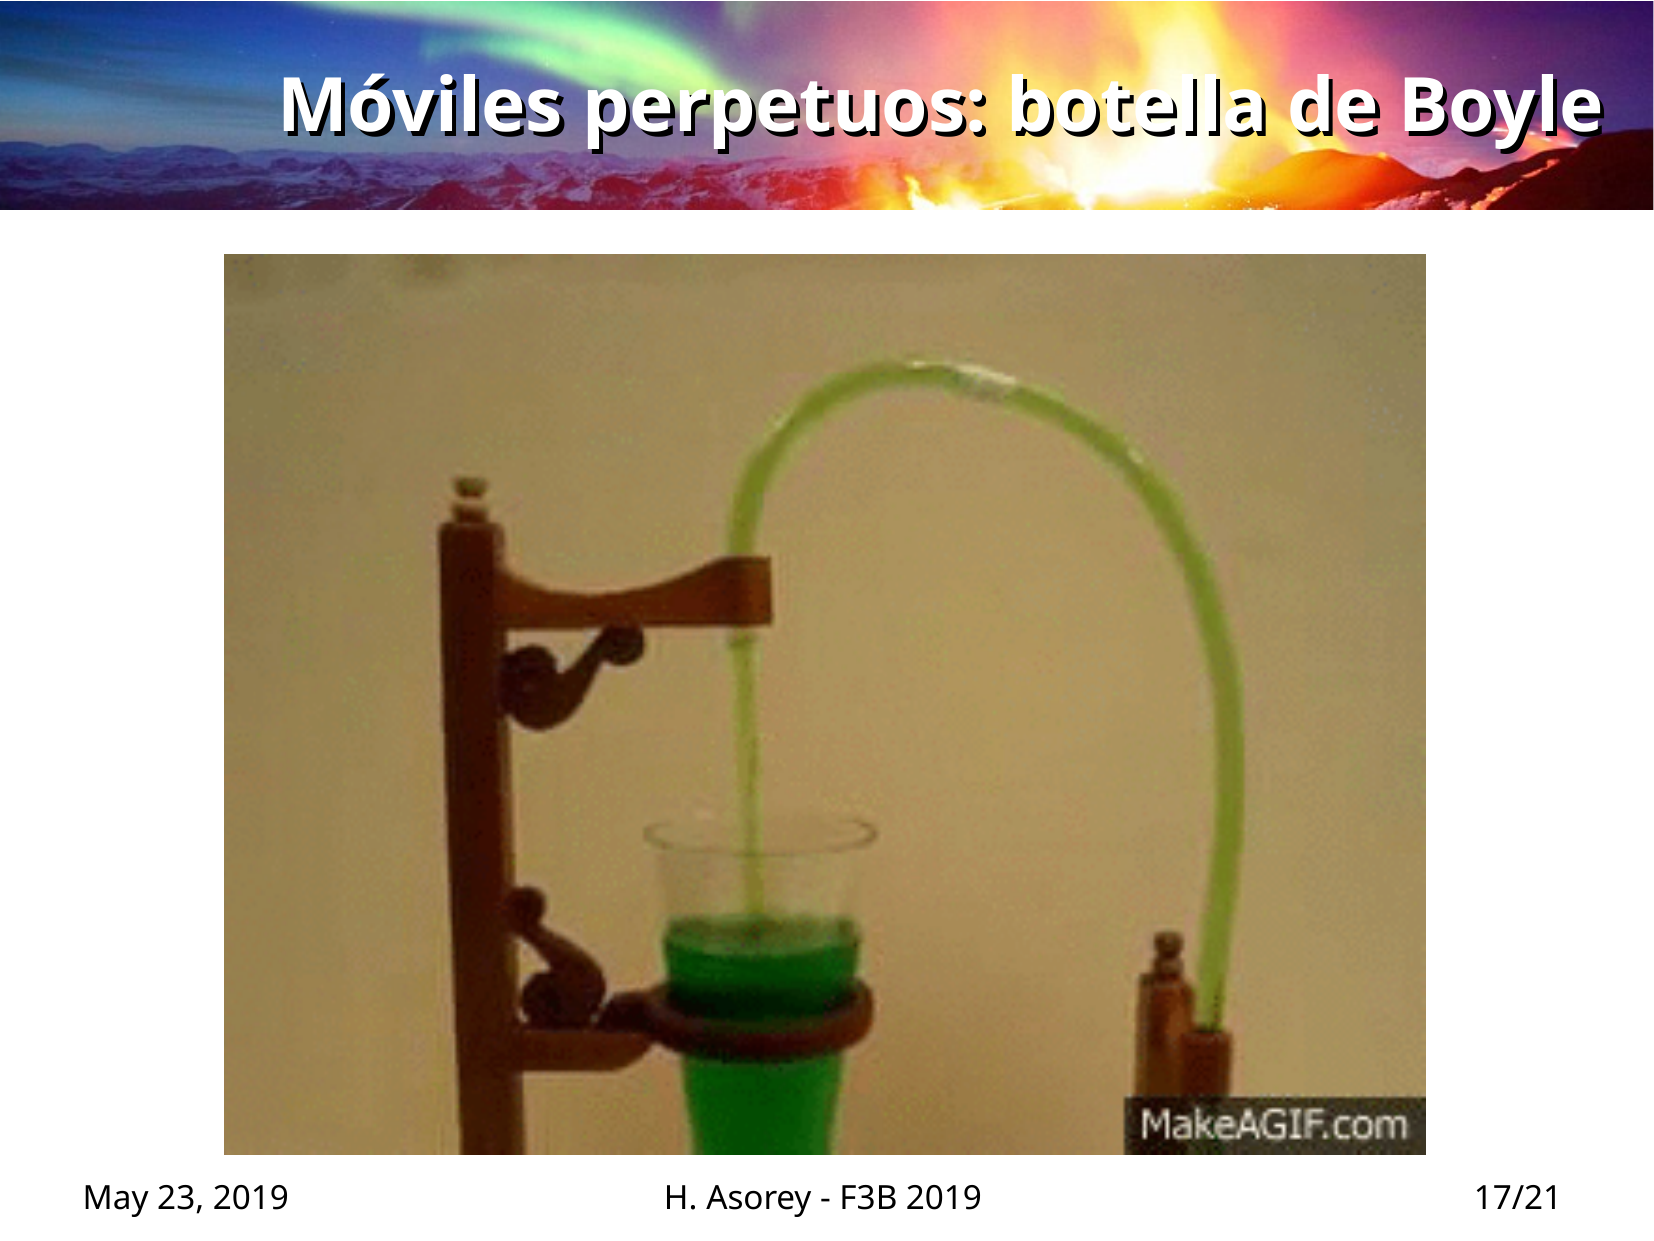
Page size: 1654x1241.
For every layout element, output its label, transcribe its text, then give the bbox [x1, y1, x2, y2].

picture [224, 254, 1426, 1156]
title Móviles perpetuos: botella de Boyle [45, 15, 1606, 191]
picture [0, 1, 1654, 210]
